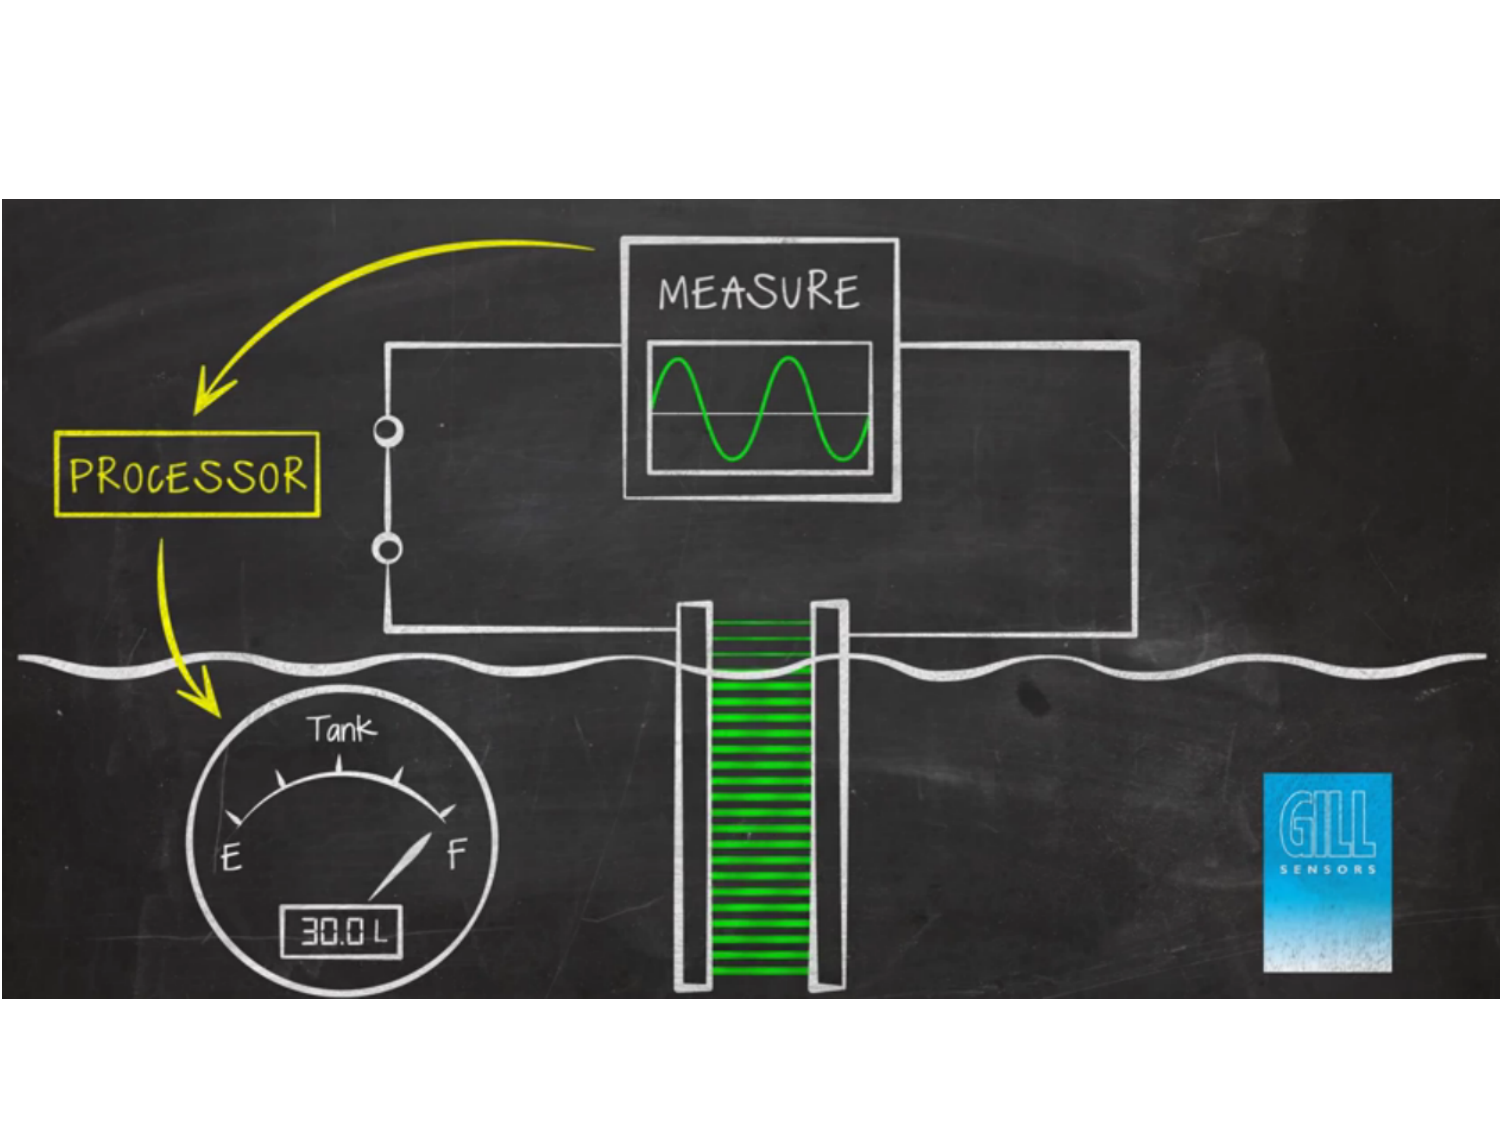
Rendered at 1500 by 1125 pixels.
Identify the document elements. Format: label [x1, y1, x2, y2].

picture [2, 199, 1500, 999]
